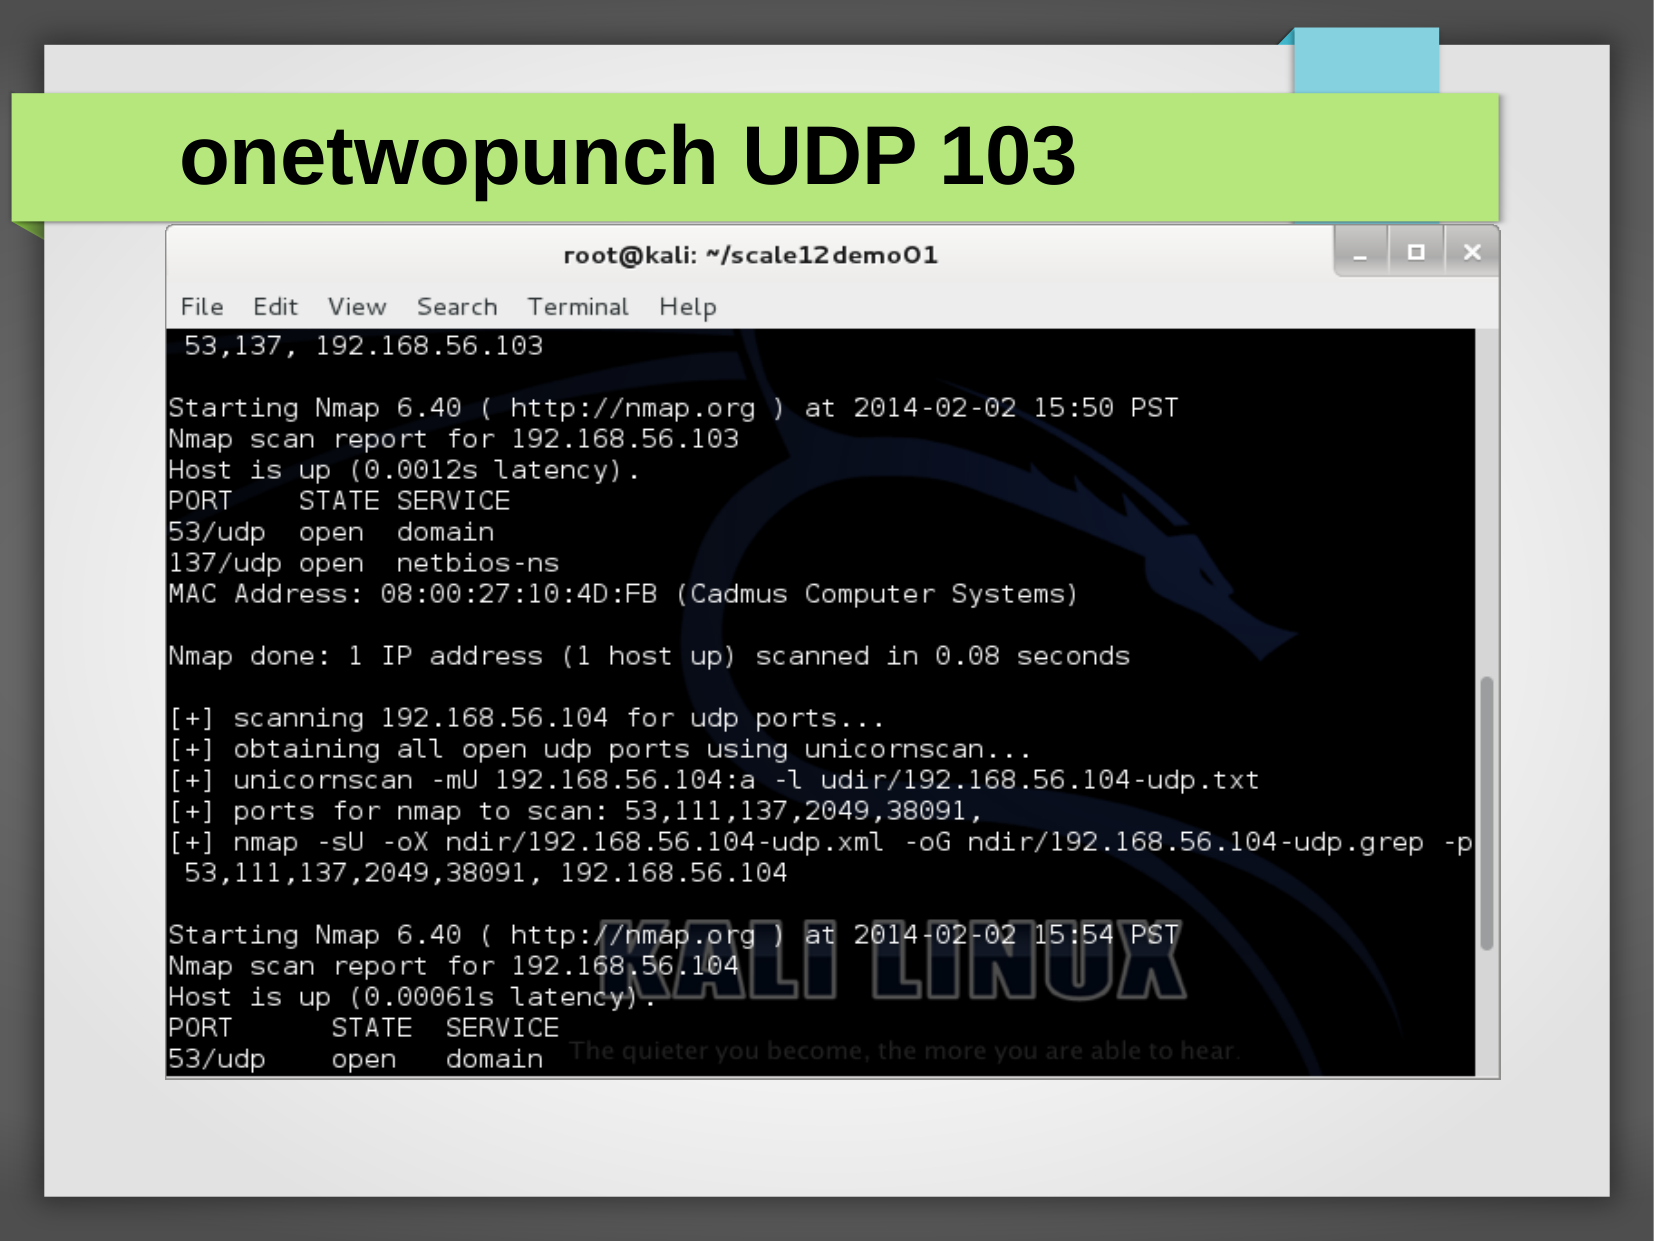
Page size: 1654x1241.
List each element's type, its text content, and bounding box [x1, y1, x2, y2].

picture [0, 0, 1654, 1241]
text_box onetwopunch UDP 103 [164, 102, 1094, 211]
